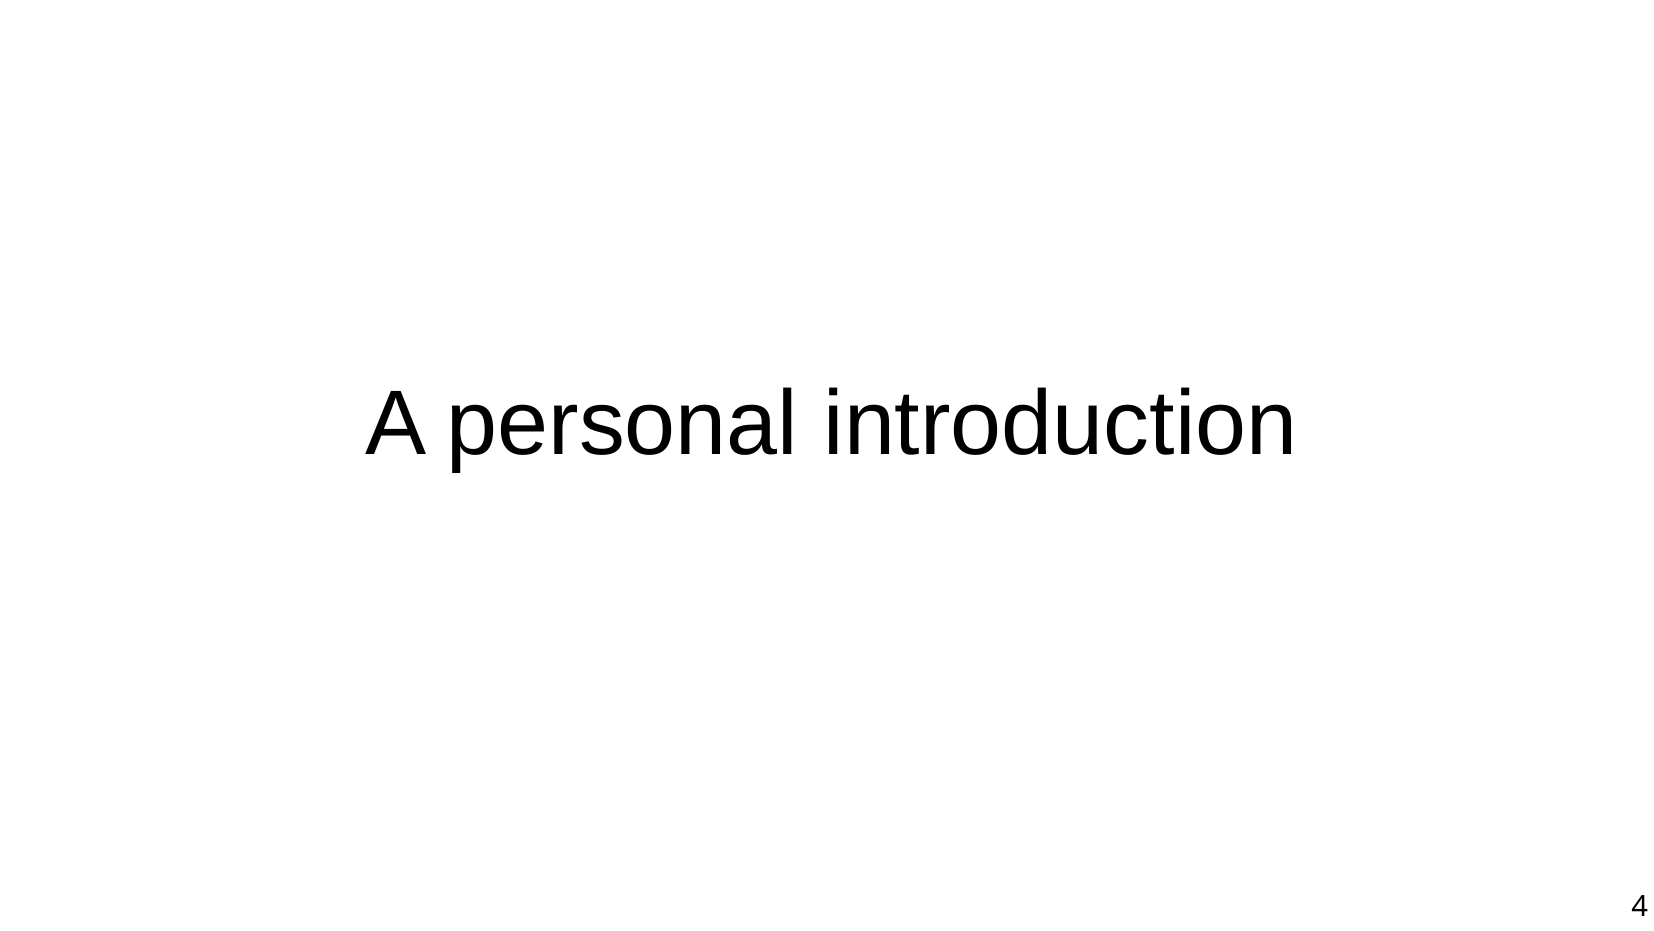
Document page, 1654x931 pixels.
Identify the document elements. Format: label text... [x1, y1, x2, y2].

title A personal introduction [87, 345, 1576, 501]
